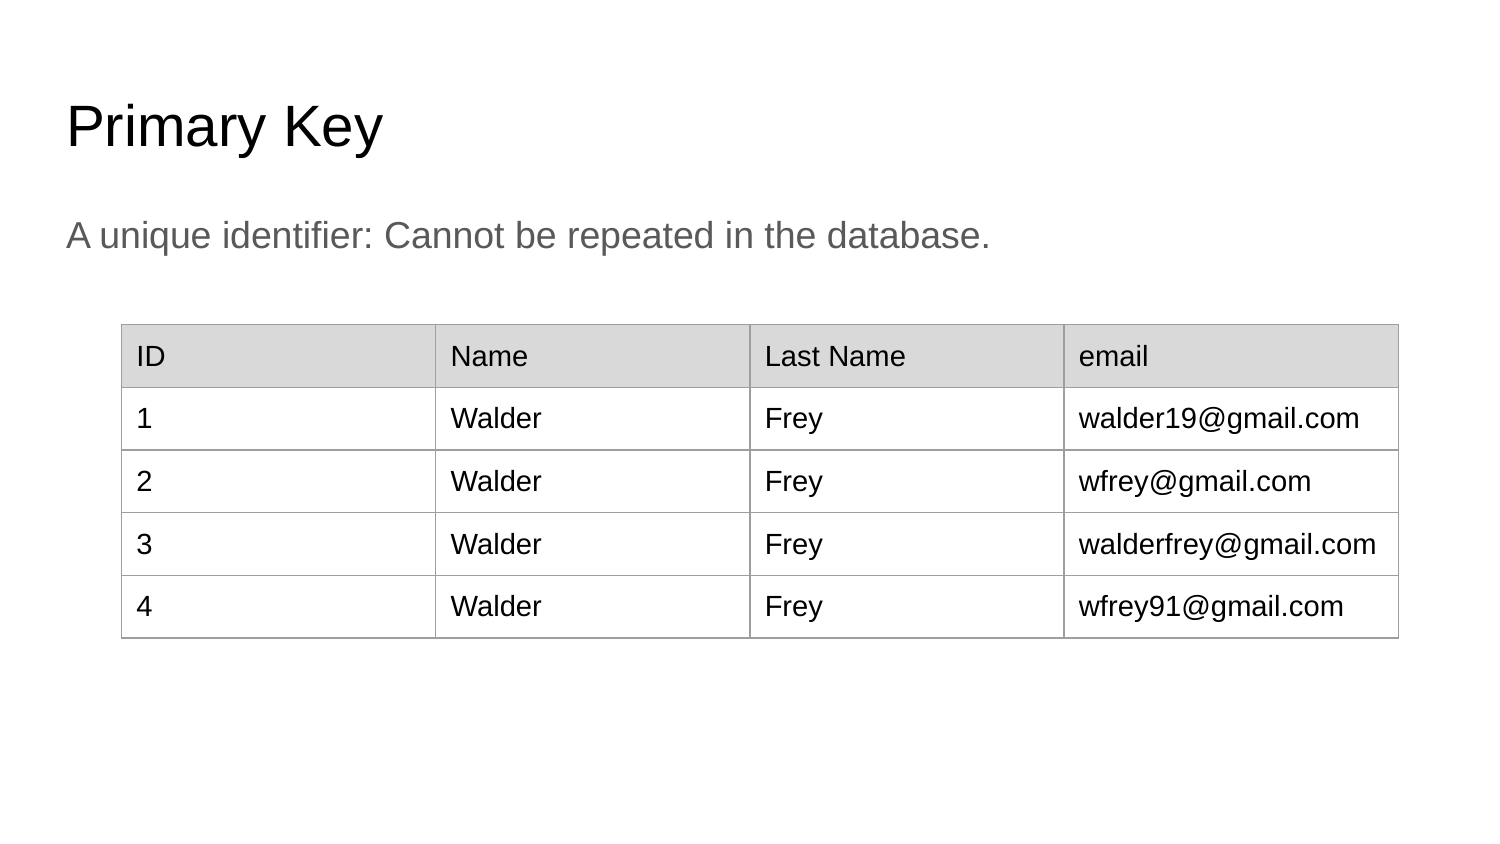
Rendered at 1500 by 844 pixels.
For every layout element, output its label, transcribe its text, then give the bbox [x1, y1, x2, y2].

table_cell wfrey91@gmail.com [1065, 576, 1398, 637]
table_cell walder19@gmail.com [1065, 388, 1398, 449]
table_cell Walder [436, 576, 749, 637]
table_cell walderfrey@gmail.com [1065, 513, 1398, 575]
table_cell Frey [751, 576, 1063, 637]
table_cell Walder [436, 451, 749, 512]
table_cell 3 [122, 513, 435, 575]
table_header Last Name [751, 325, 1063, 387]
table_cell Walder [436, 513, 749, 575]
table_cell Walder [436, 388, 749, 449]
table_cell wfrey@gmail.com [1065, 451, 1398, 512]
list A unique identifier: Cannot be repeated in the database. [51, 189, 1449, 301]
table_cell Frey [751, 451, 1063, 512]
table_cell Frey [751, 388, 1063, 449]
table_cell 2 [122, 451, 435, 512]
table_header Name [436, 325, 749, 387]
table_cell 1 [122, 388, 435, 449]
table_header email [1065, 325, 1398, 387]
table_header ID [122, 325, 435, 387]
table_cell Frey [751, 513, 1063, 575]
table_cell 4 [122, 576, 435, 637]
title Primary Key [51, 72, 1449, 167]
